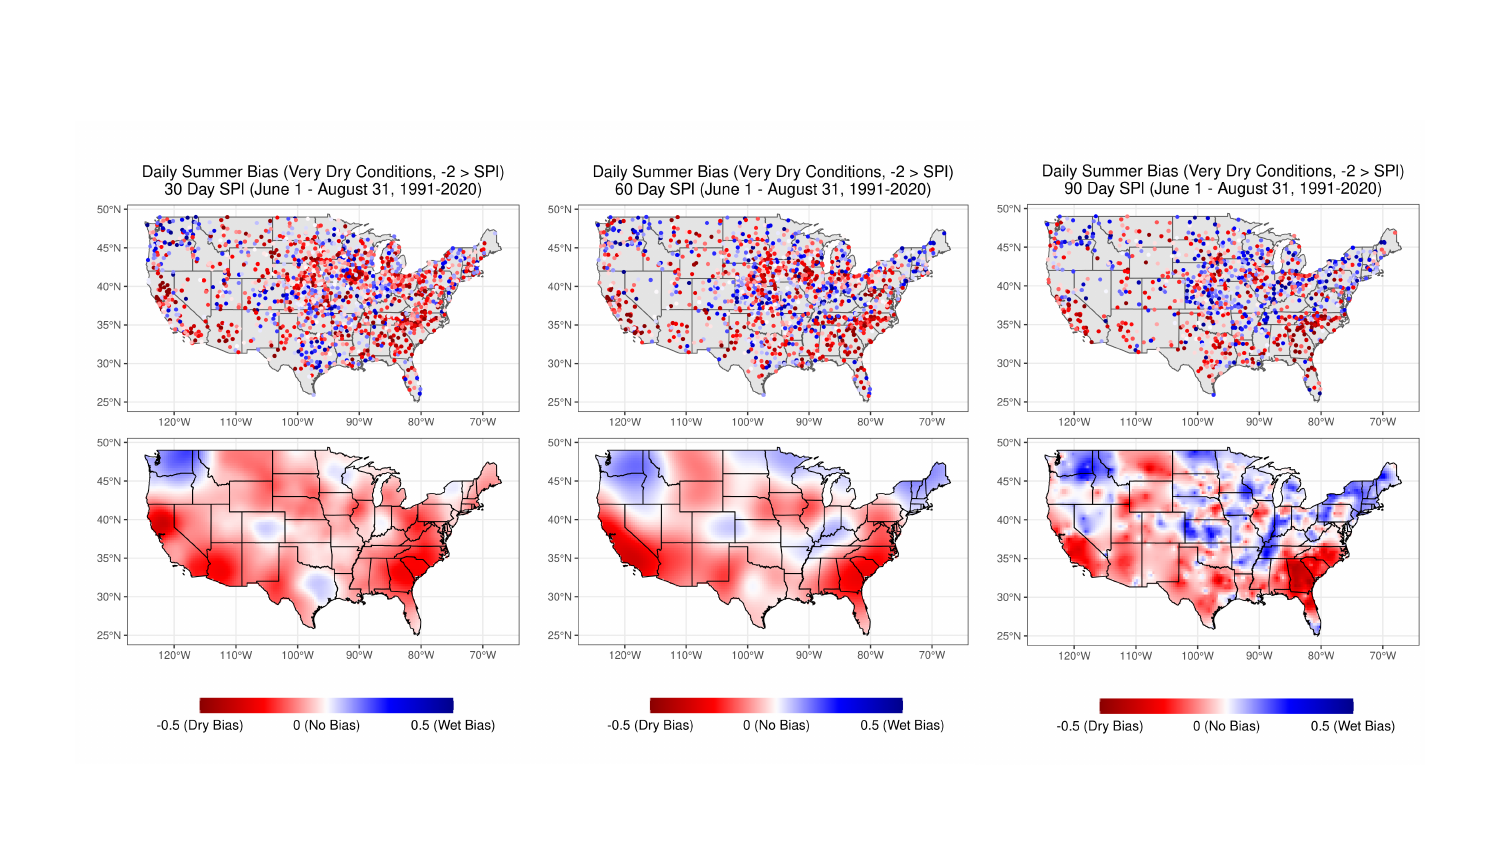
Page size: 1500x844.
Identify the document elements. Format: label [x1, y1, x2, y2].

picture [75, 120, 1425, 765]
